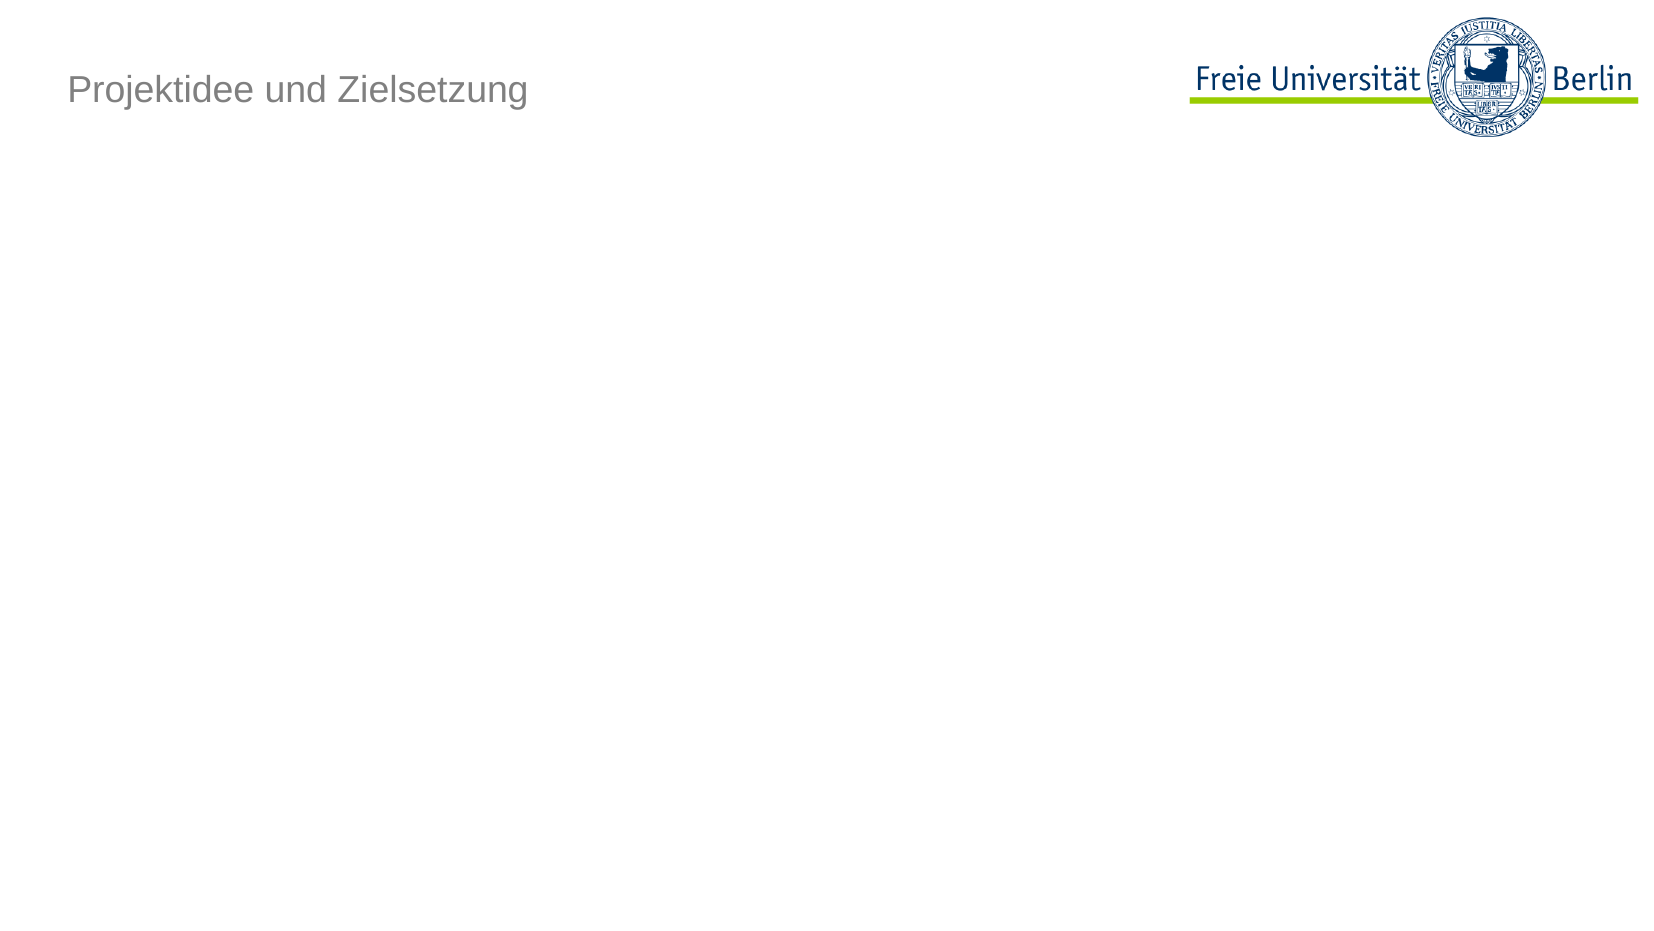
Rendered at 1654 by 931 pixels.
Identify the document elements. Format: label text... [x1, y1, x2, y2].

picture [1185, 11, 1642, 142]
text_box Projektidee und Zielsetzung [52, 61, 544, 119]
